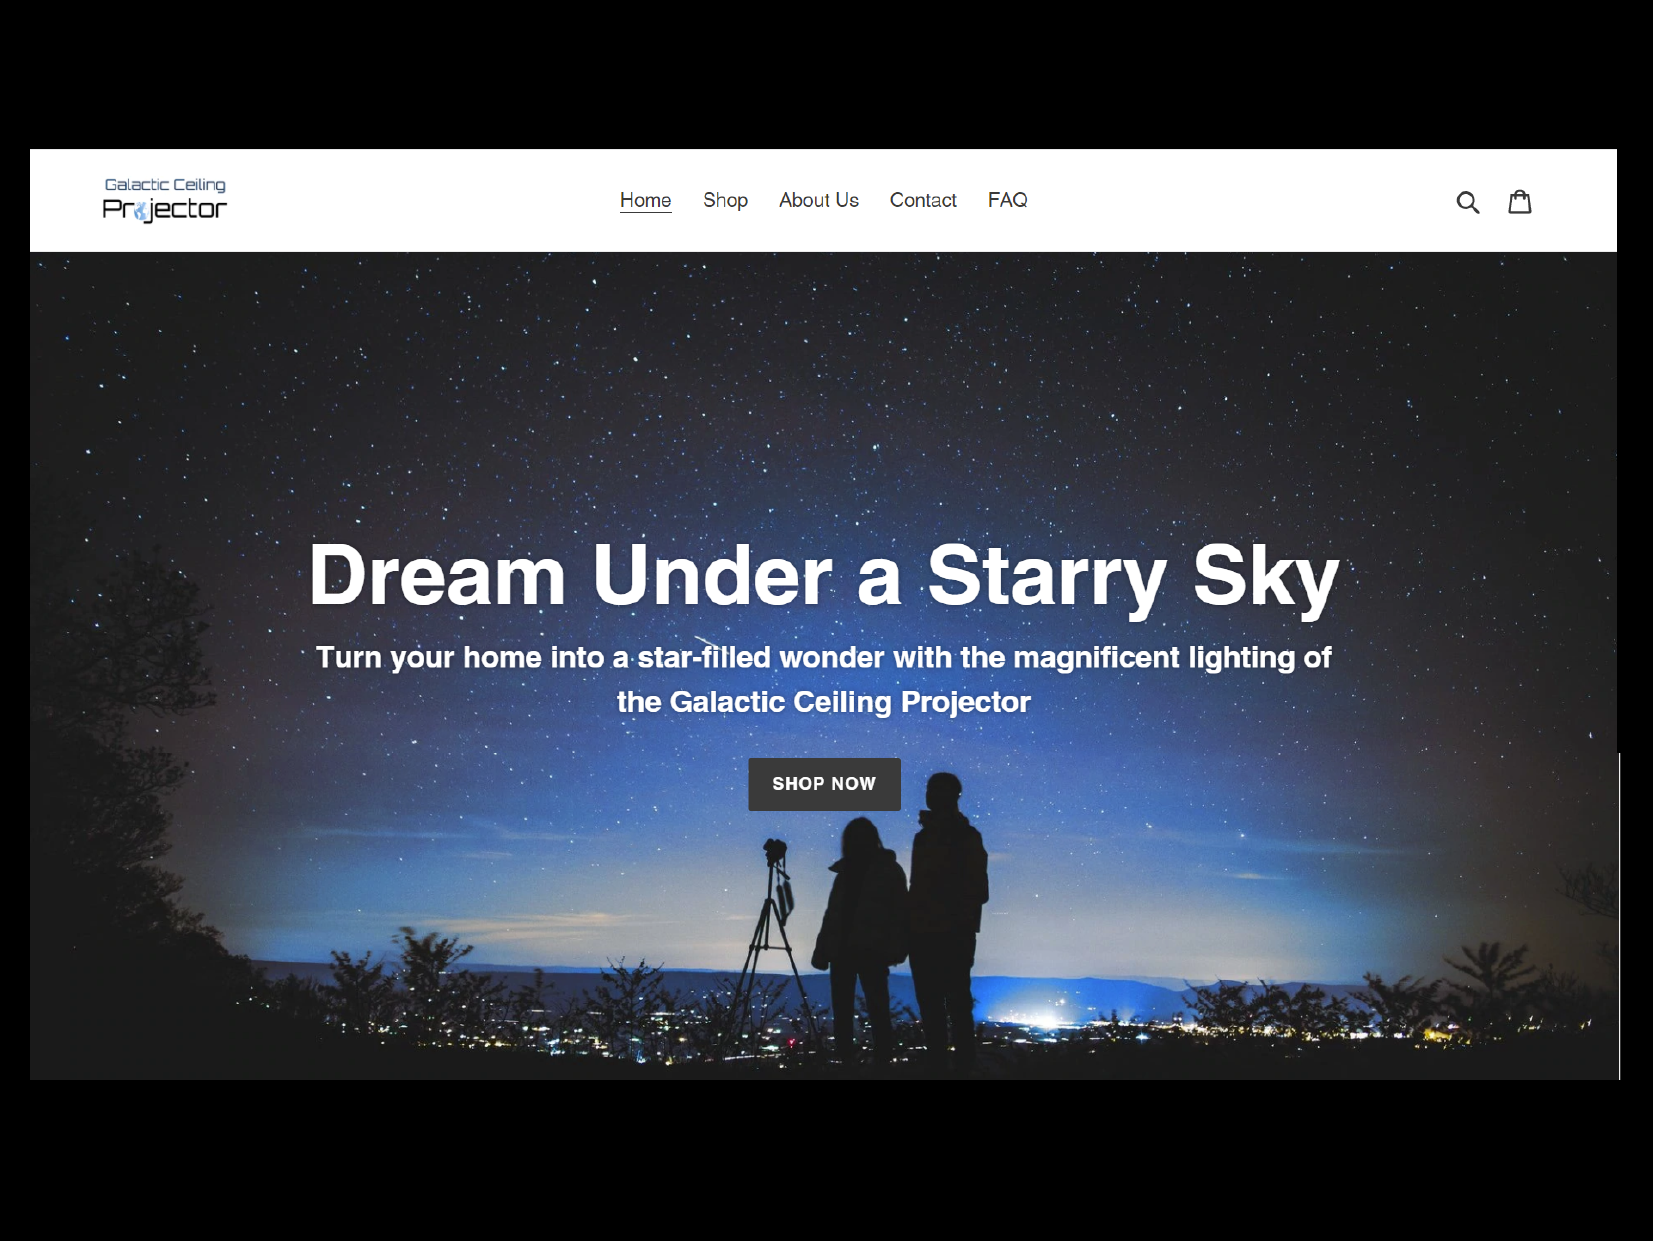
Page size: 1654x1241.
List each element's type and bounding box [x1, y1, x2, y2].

picture [30, 149, 1621, 1081]
